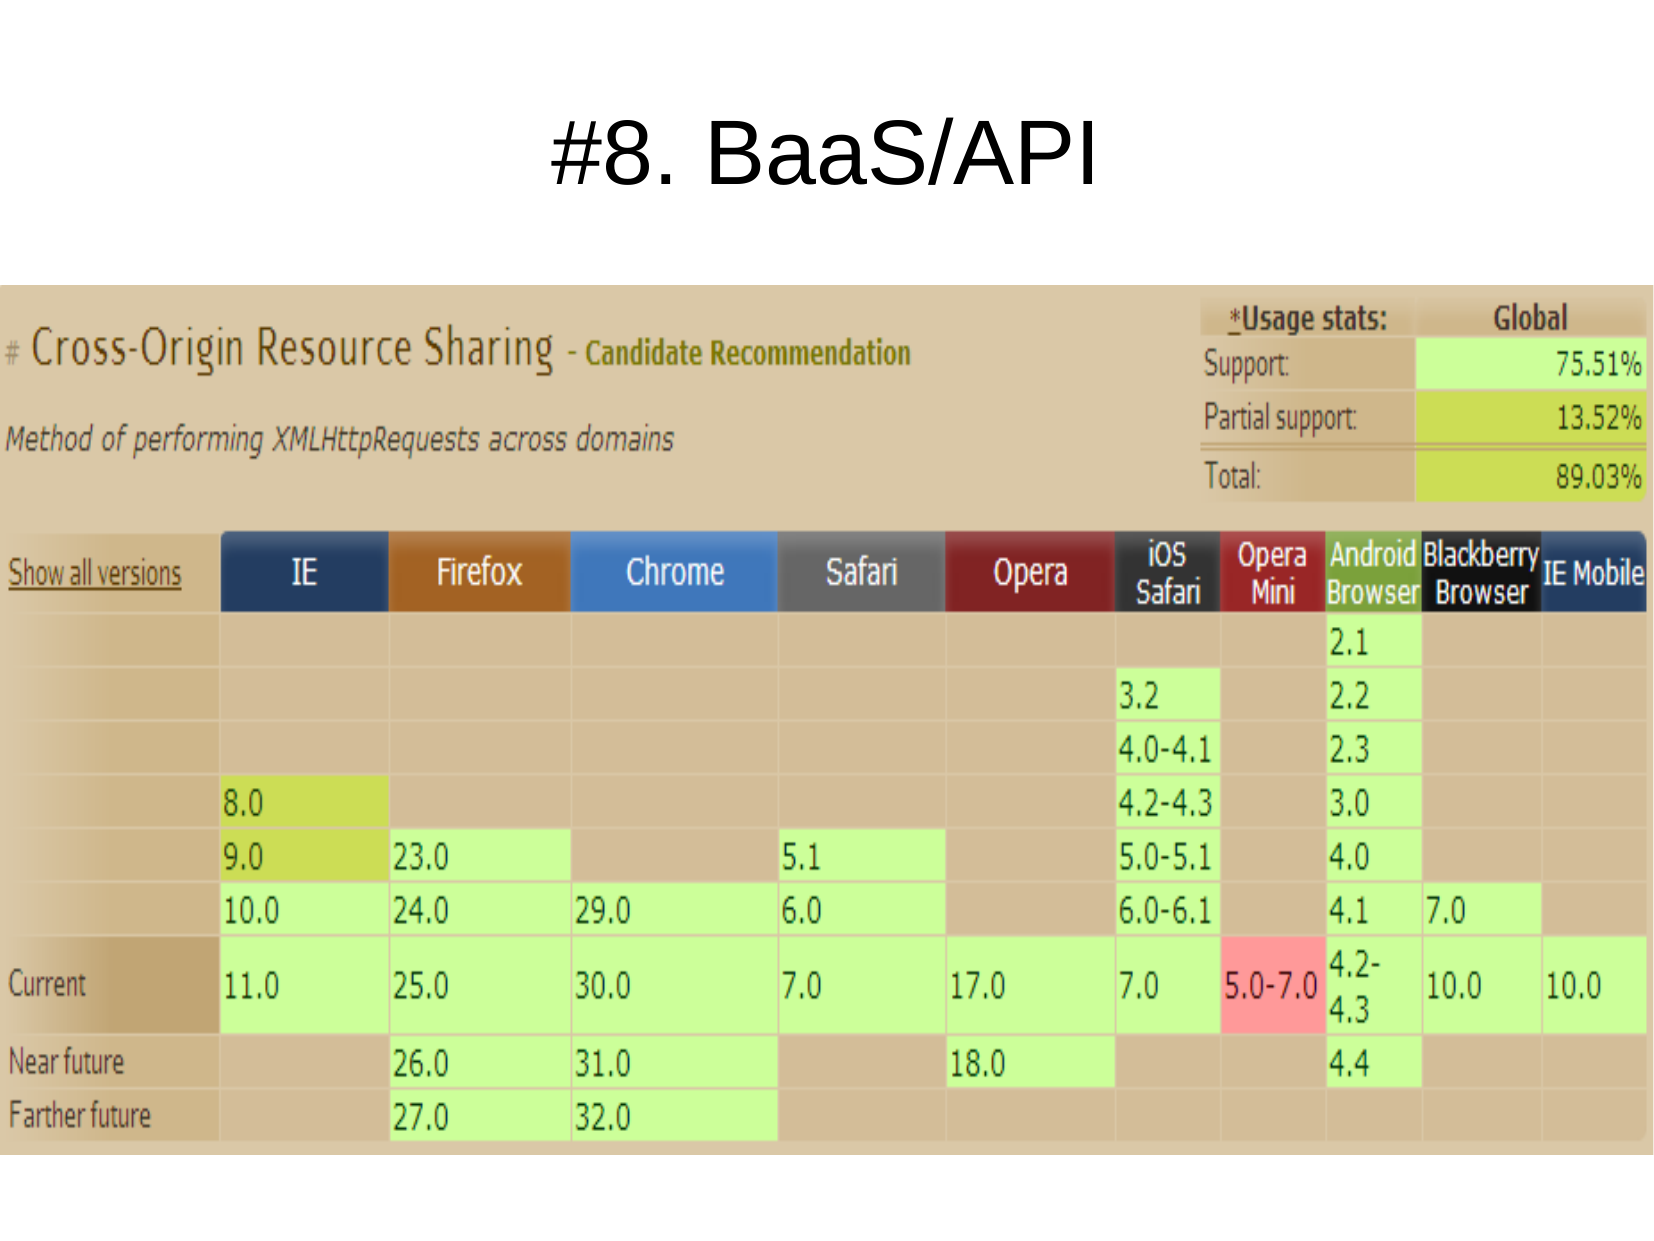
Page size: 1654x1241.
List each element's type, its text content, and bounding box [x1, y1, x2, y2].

picture [0, 285, 1654, 1156]
title #8. BaaS/API [82, 49, 1571, 257]
